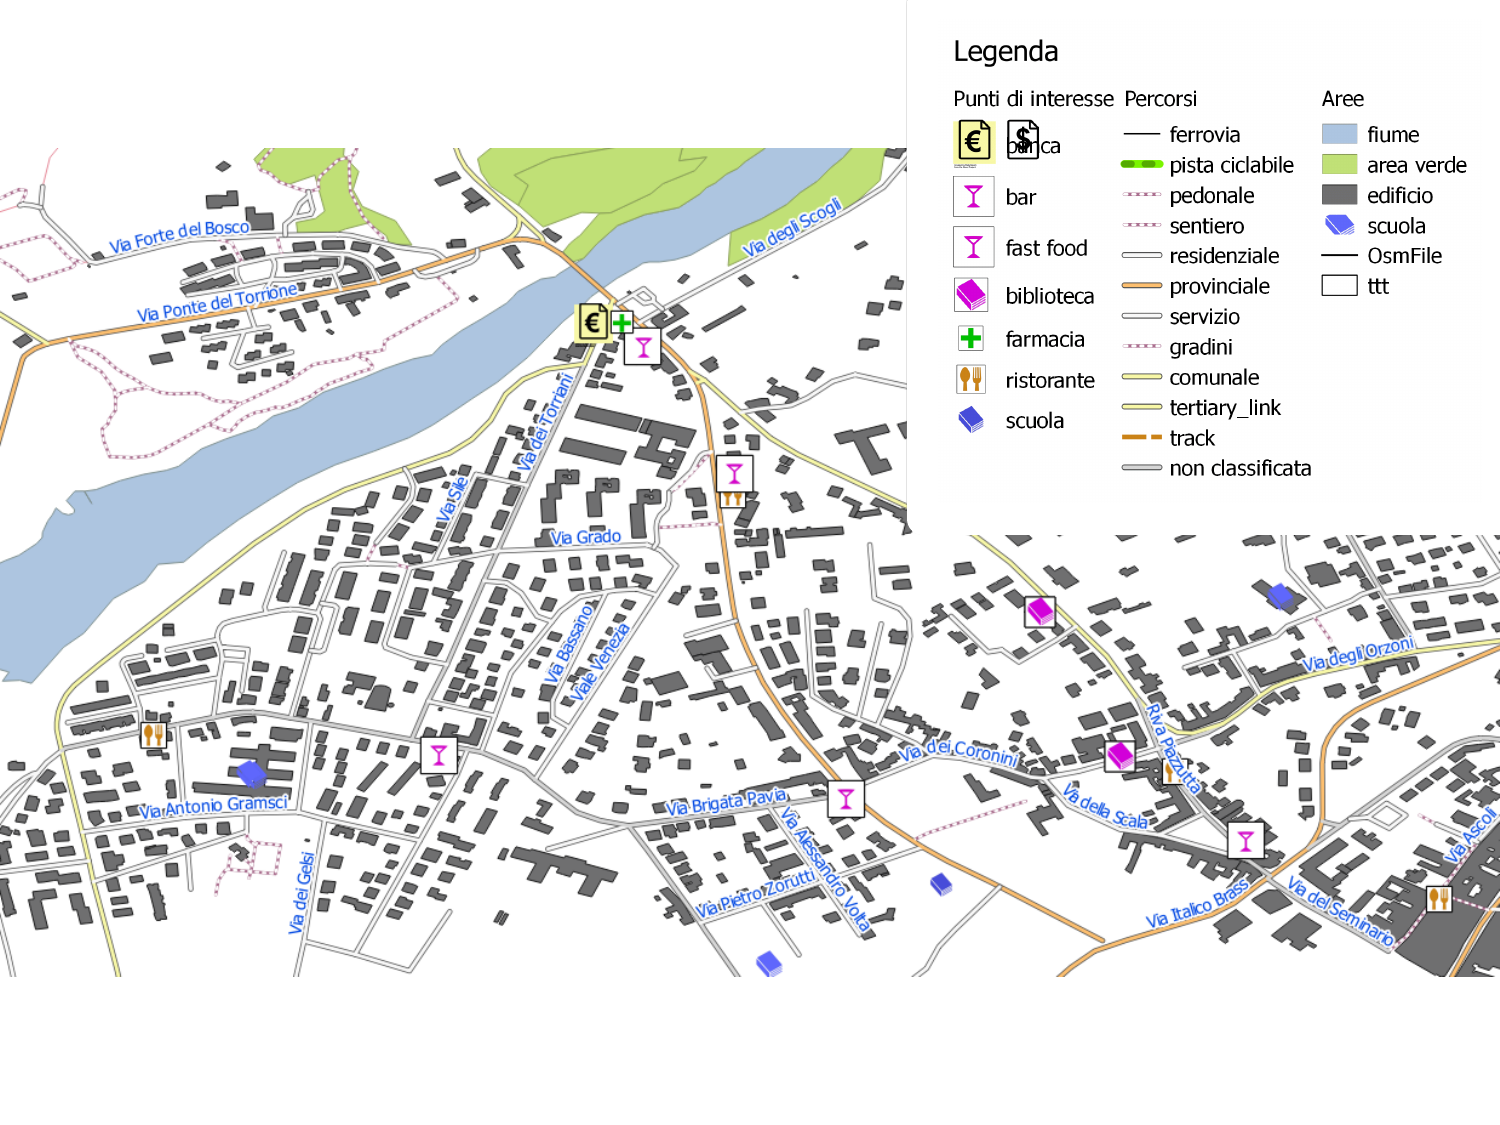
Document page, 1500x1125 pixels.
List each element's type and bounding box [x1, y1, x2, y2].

picture [938, 19, 1483, 504]
picture [0, 148, 1500, 977]
